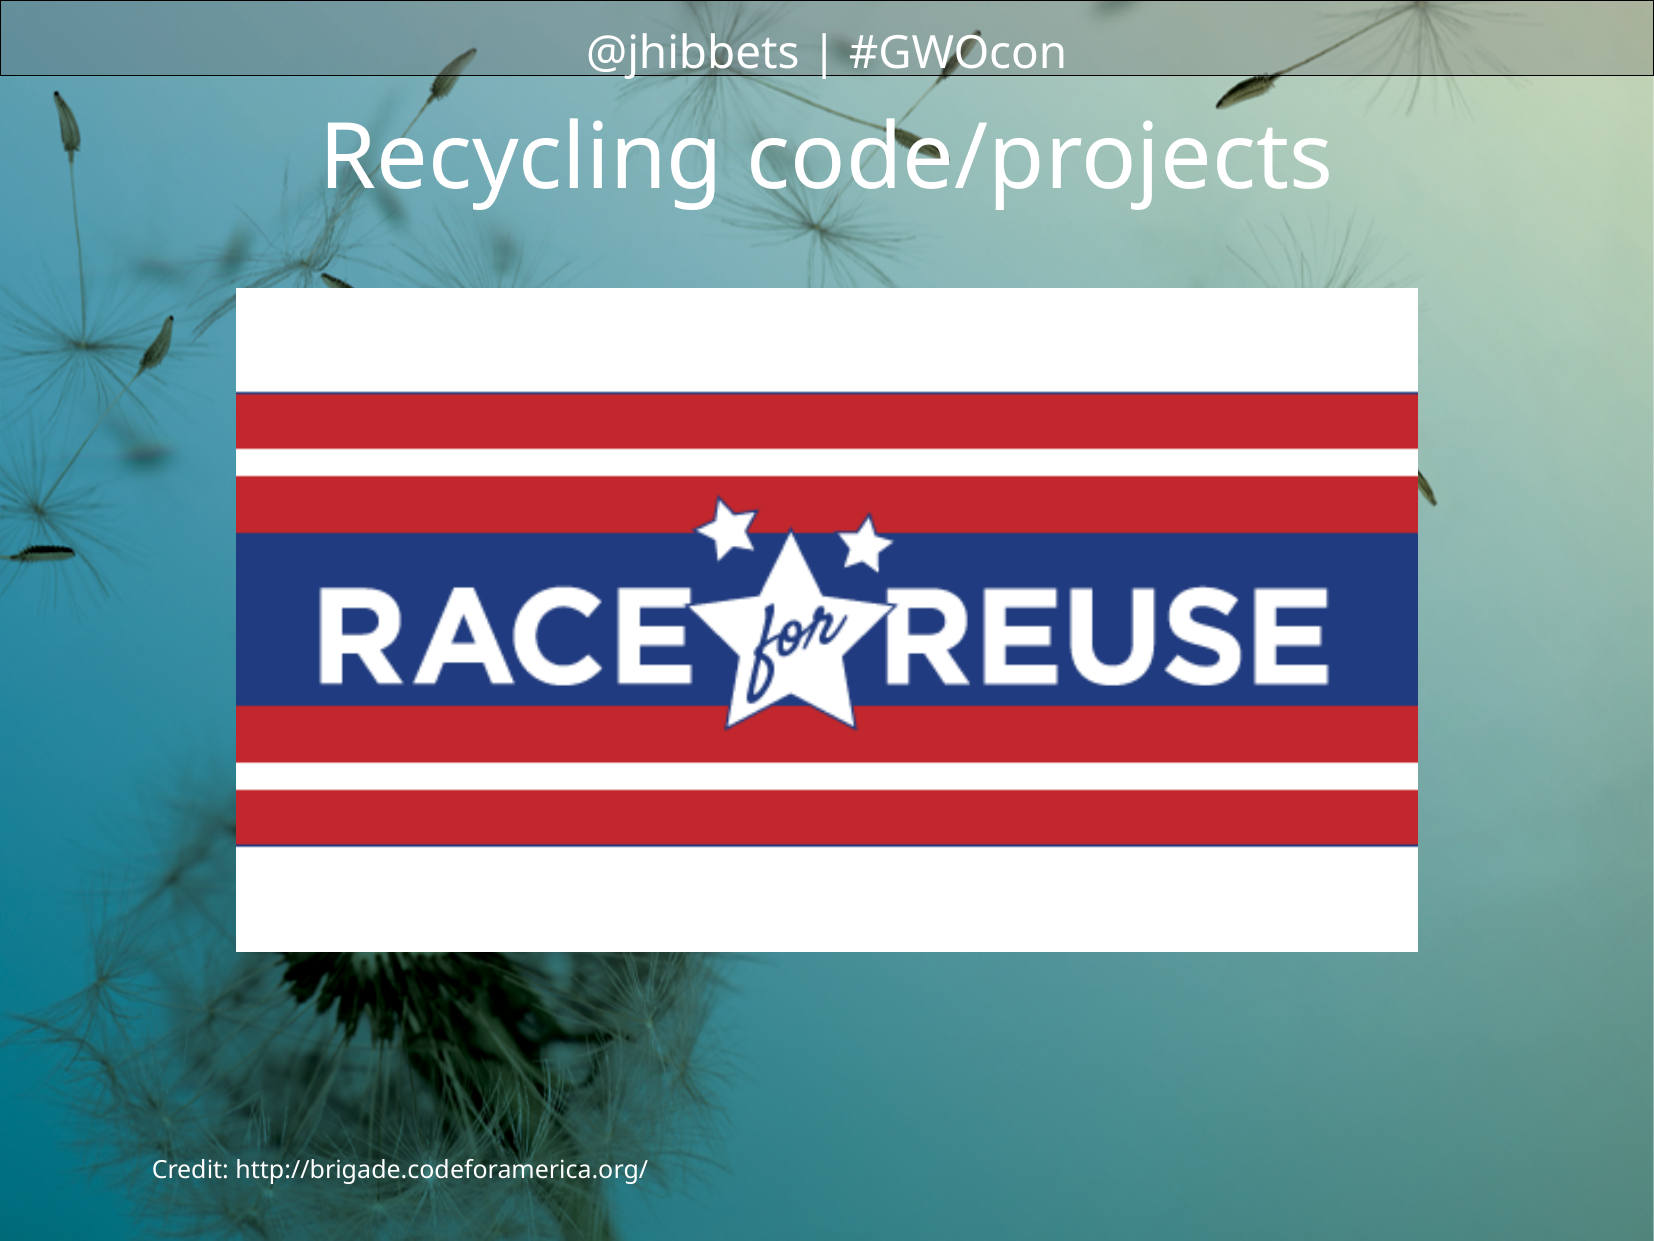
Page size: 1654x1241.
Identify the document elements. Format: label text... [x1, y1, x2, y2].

text_box Credit: http://brigade.codeforamerica.org/ [137, 1144, 671, 1188]
title Recycling code/projects [82, 49, 1571, 257]
picture [0, 76, 1654, 1241]
